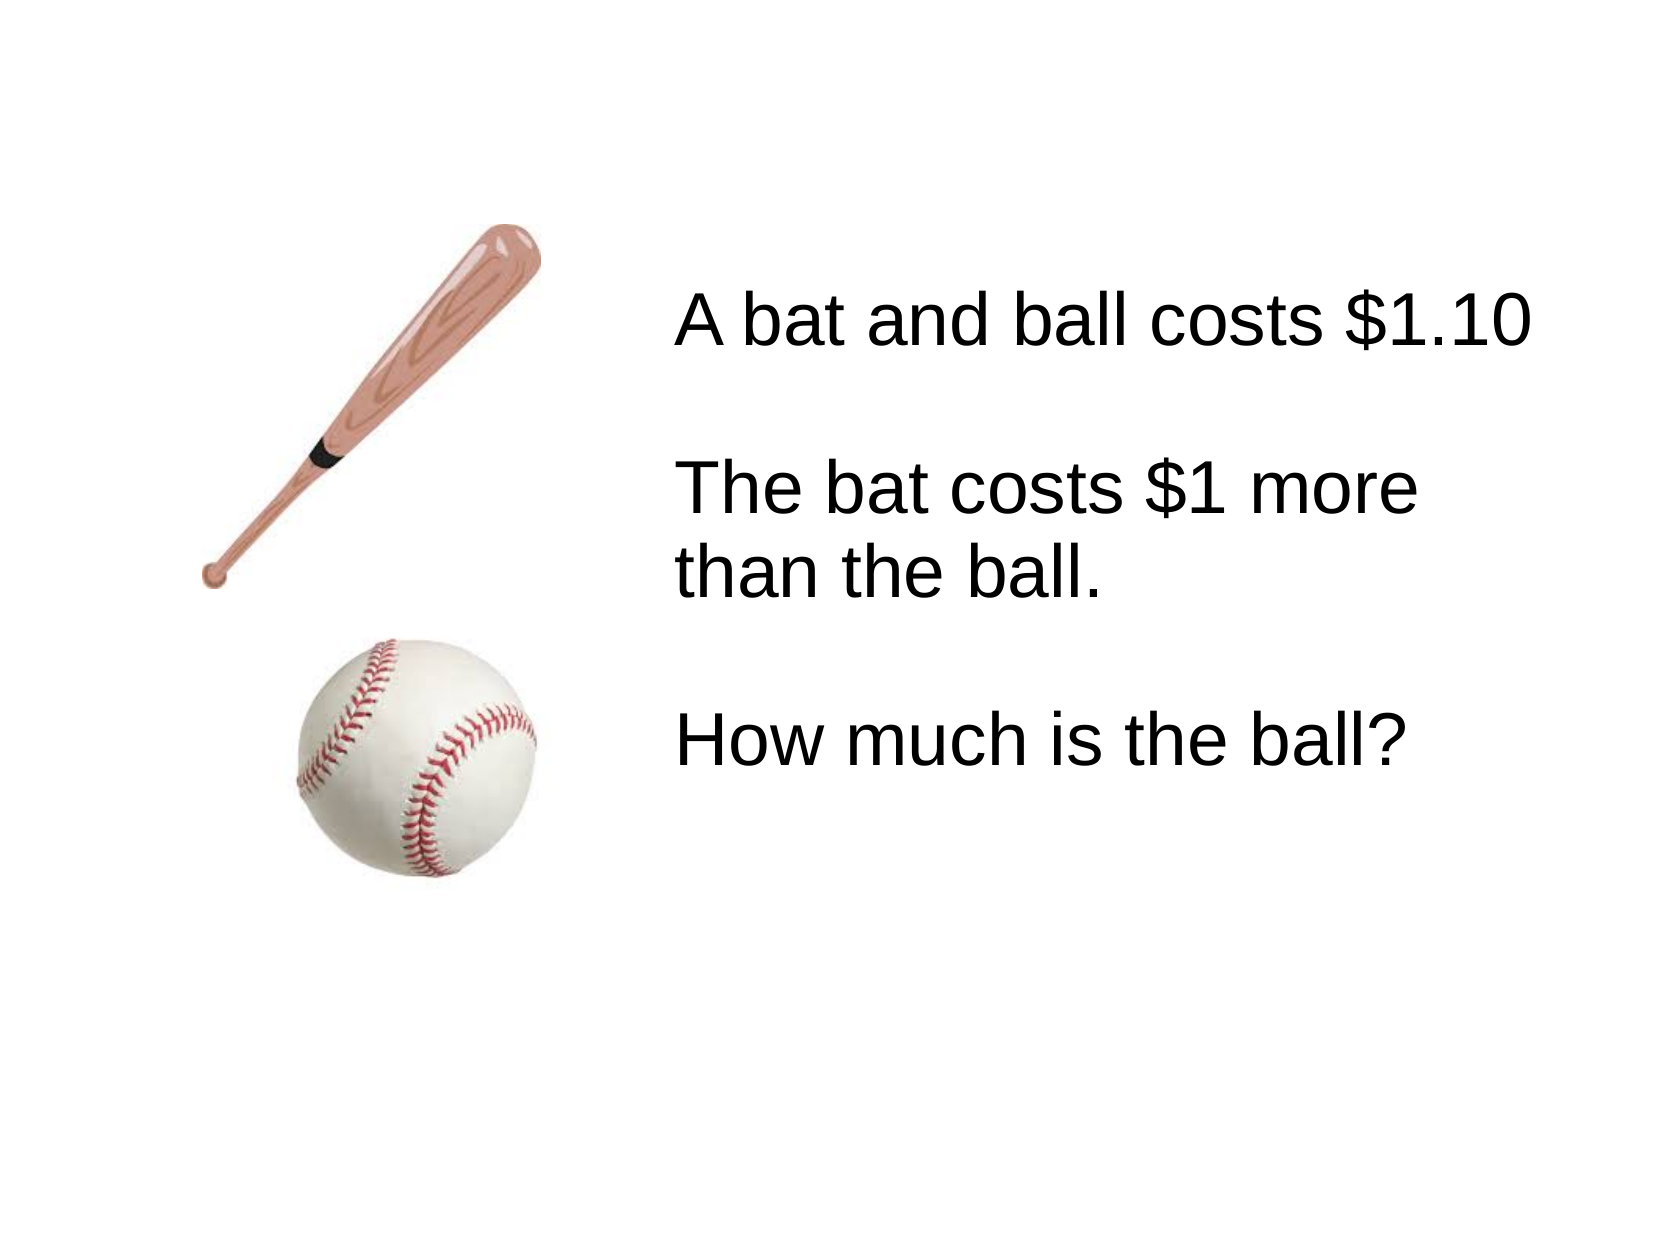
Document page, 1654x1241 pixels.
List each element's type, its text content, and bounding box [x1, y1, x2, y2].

picture [202, 224, 541, 590]
text_box A bat and ball costs $1.10 The bat costs $1 more than the ball. How much is the ball? [660, 270, 1576, 1171]
picture [200, 614, 631, 901]
